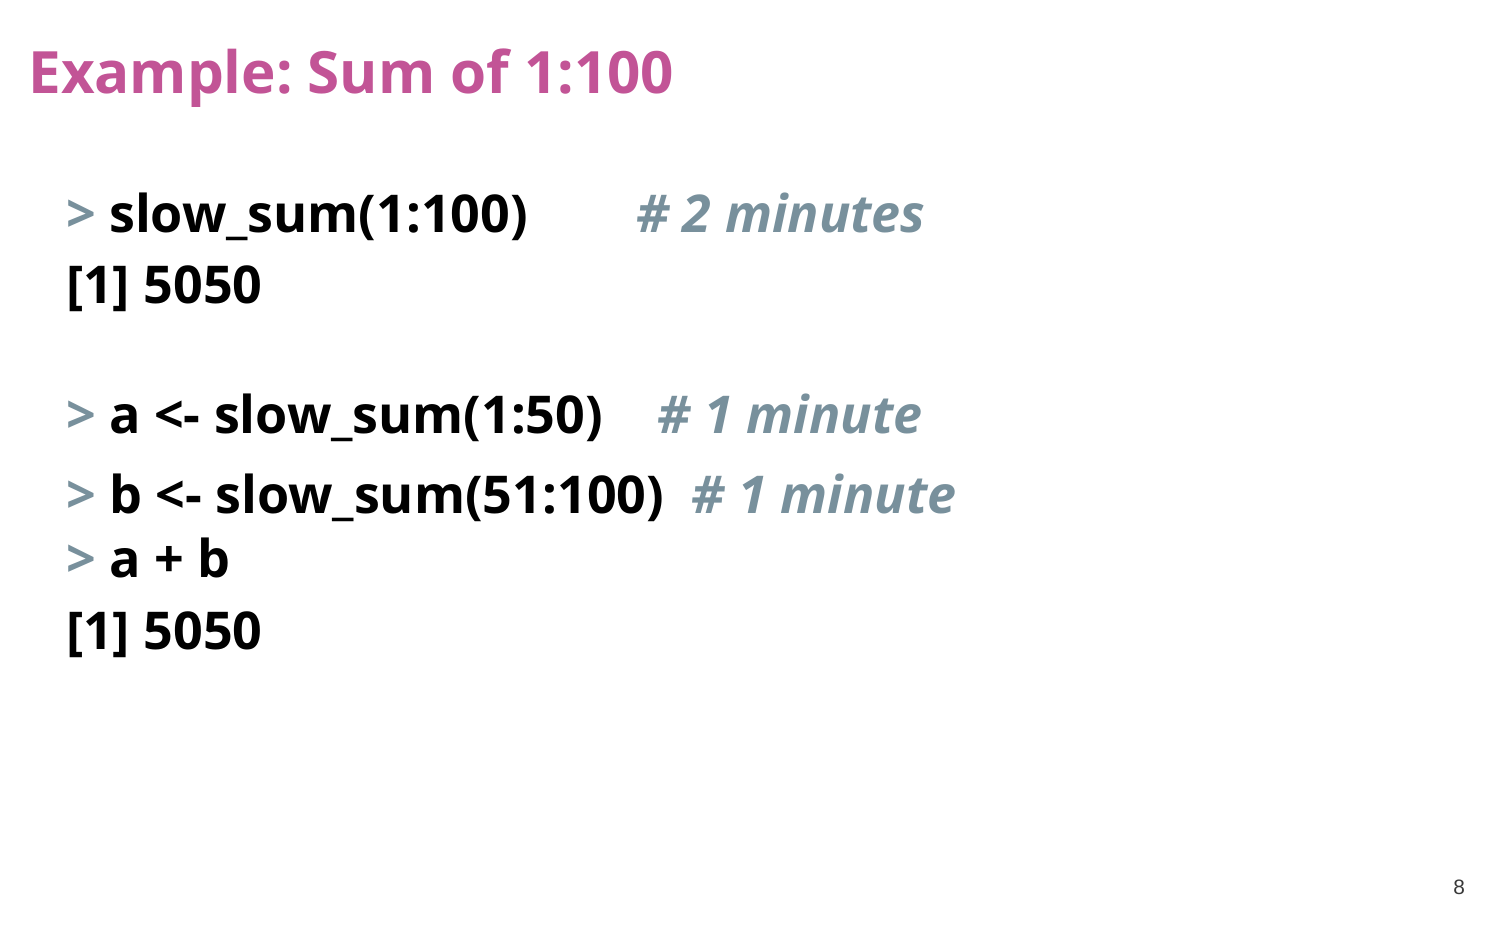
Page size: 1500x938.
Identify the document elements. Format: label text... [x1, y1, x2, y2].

list > a + b [1] 5050 [51, 501, 1449, 665]
slide_number <number> [1389, 849, 1480, 922]
list > b <- slow_sum(51:100) # 1 minute [51, 437, 1449, 501]
list > a <- slow_sum(1:50) # 1 minute [51, 357, 1449, 434]
title Example: Sum of 1:100 [13, 20, 1480, 136]
list > slow_sum(1:100) # 2 minutes [1] 5050 [51, 155, 1449, 336]
